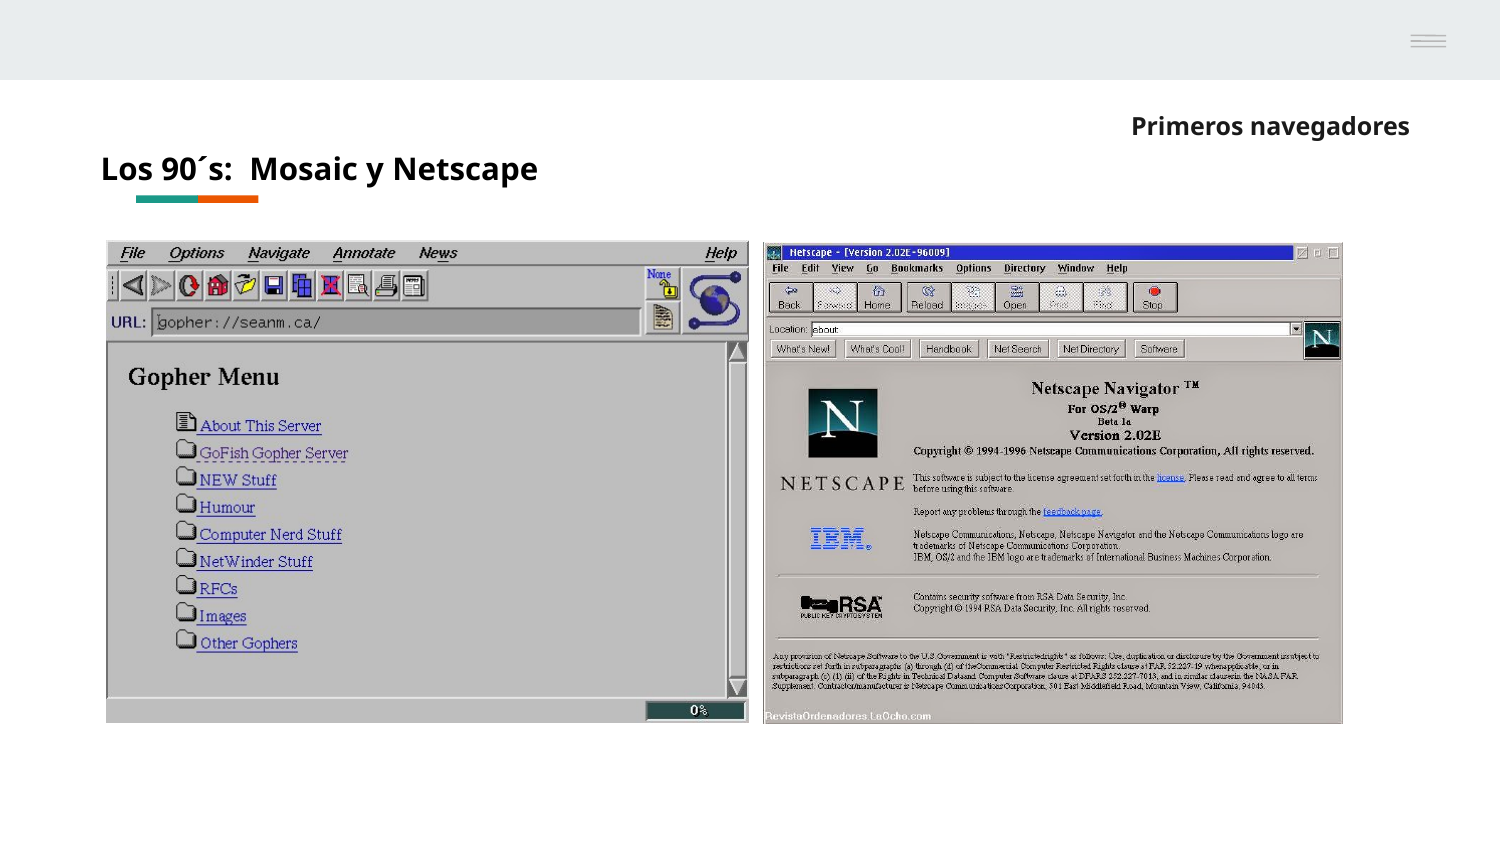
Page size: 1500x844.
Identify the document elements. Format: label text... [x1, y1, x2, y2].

picture [106, 240, 749, 723]
picture [763, 242, 1343, 724]
list Los 90´s: Mosaic y Netscape [85, 128, 1040, 199]
title Primeros navegadores [1116, 95, 1489, 156]
